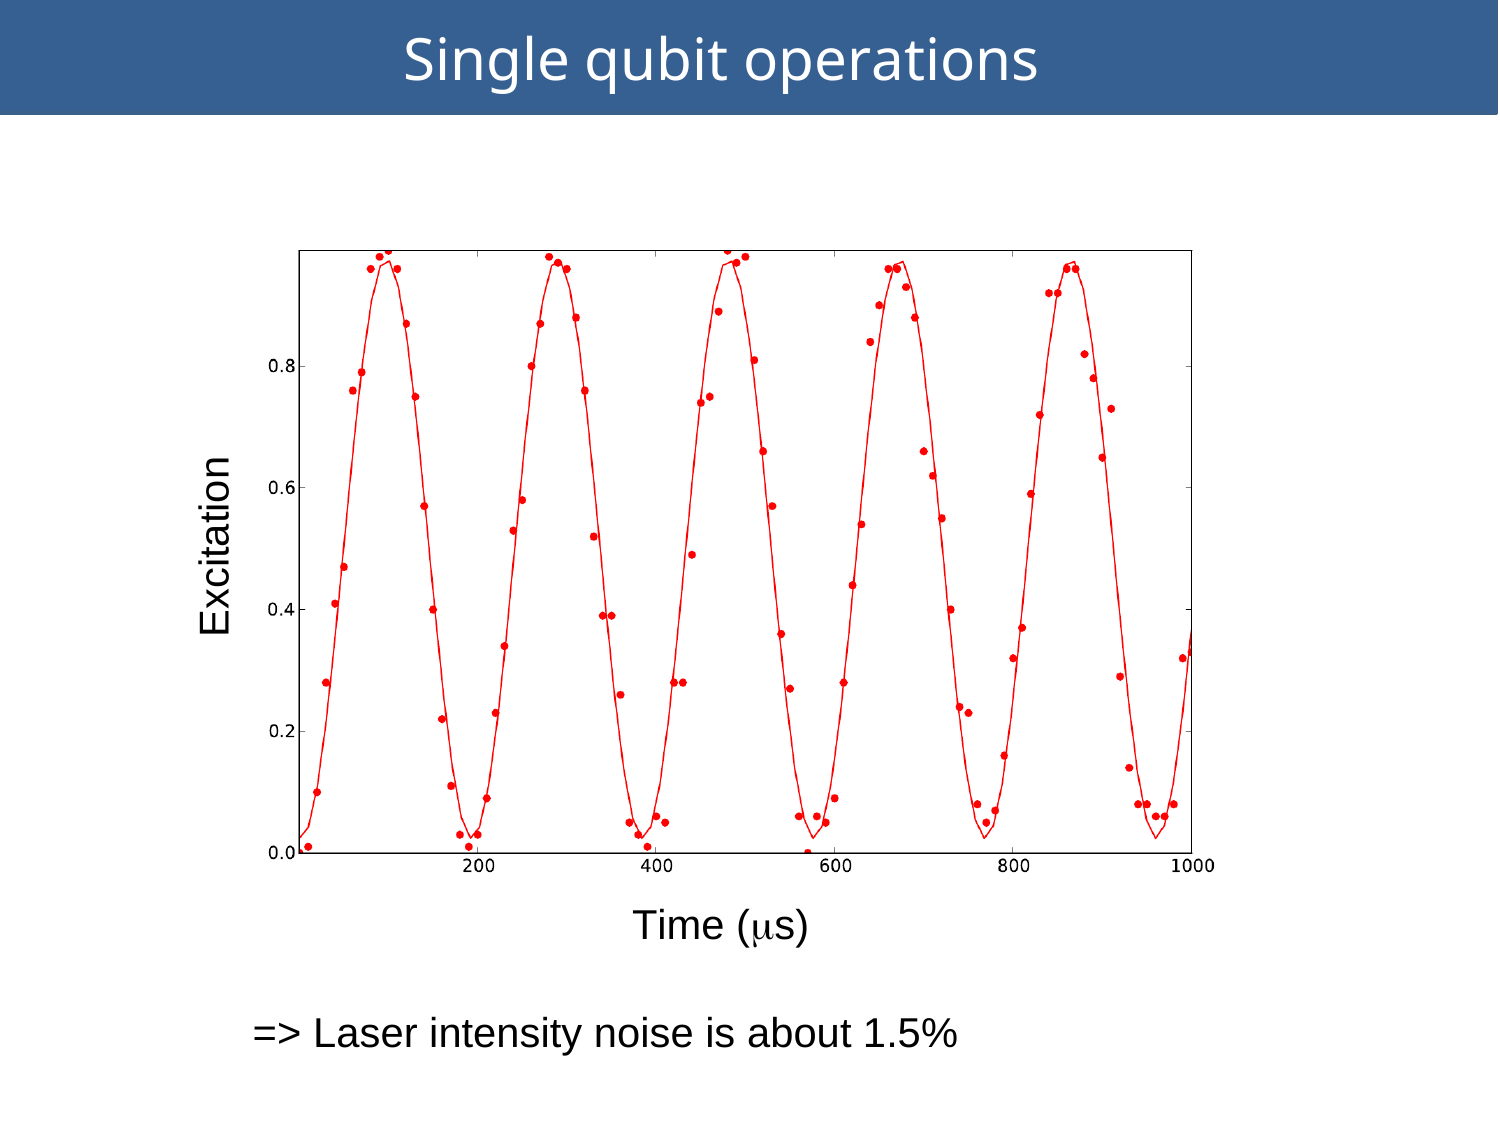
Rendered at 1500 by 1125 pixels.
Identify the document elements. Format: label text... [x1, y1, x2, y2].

text_box Single qubit operations [159, 14, 1285, 100]
text_box Time (ms) [617, 890, 823, 956]
picture [155, 175, 1307, 928]
text_box => Laser intensity noise is about 1.5% [396, 983, 815, 1080]
text_box Excitation [179, 430, 245, 653]
